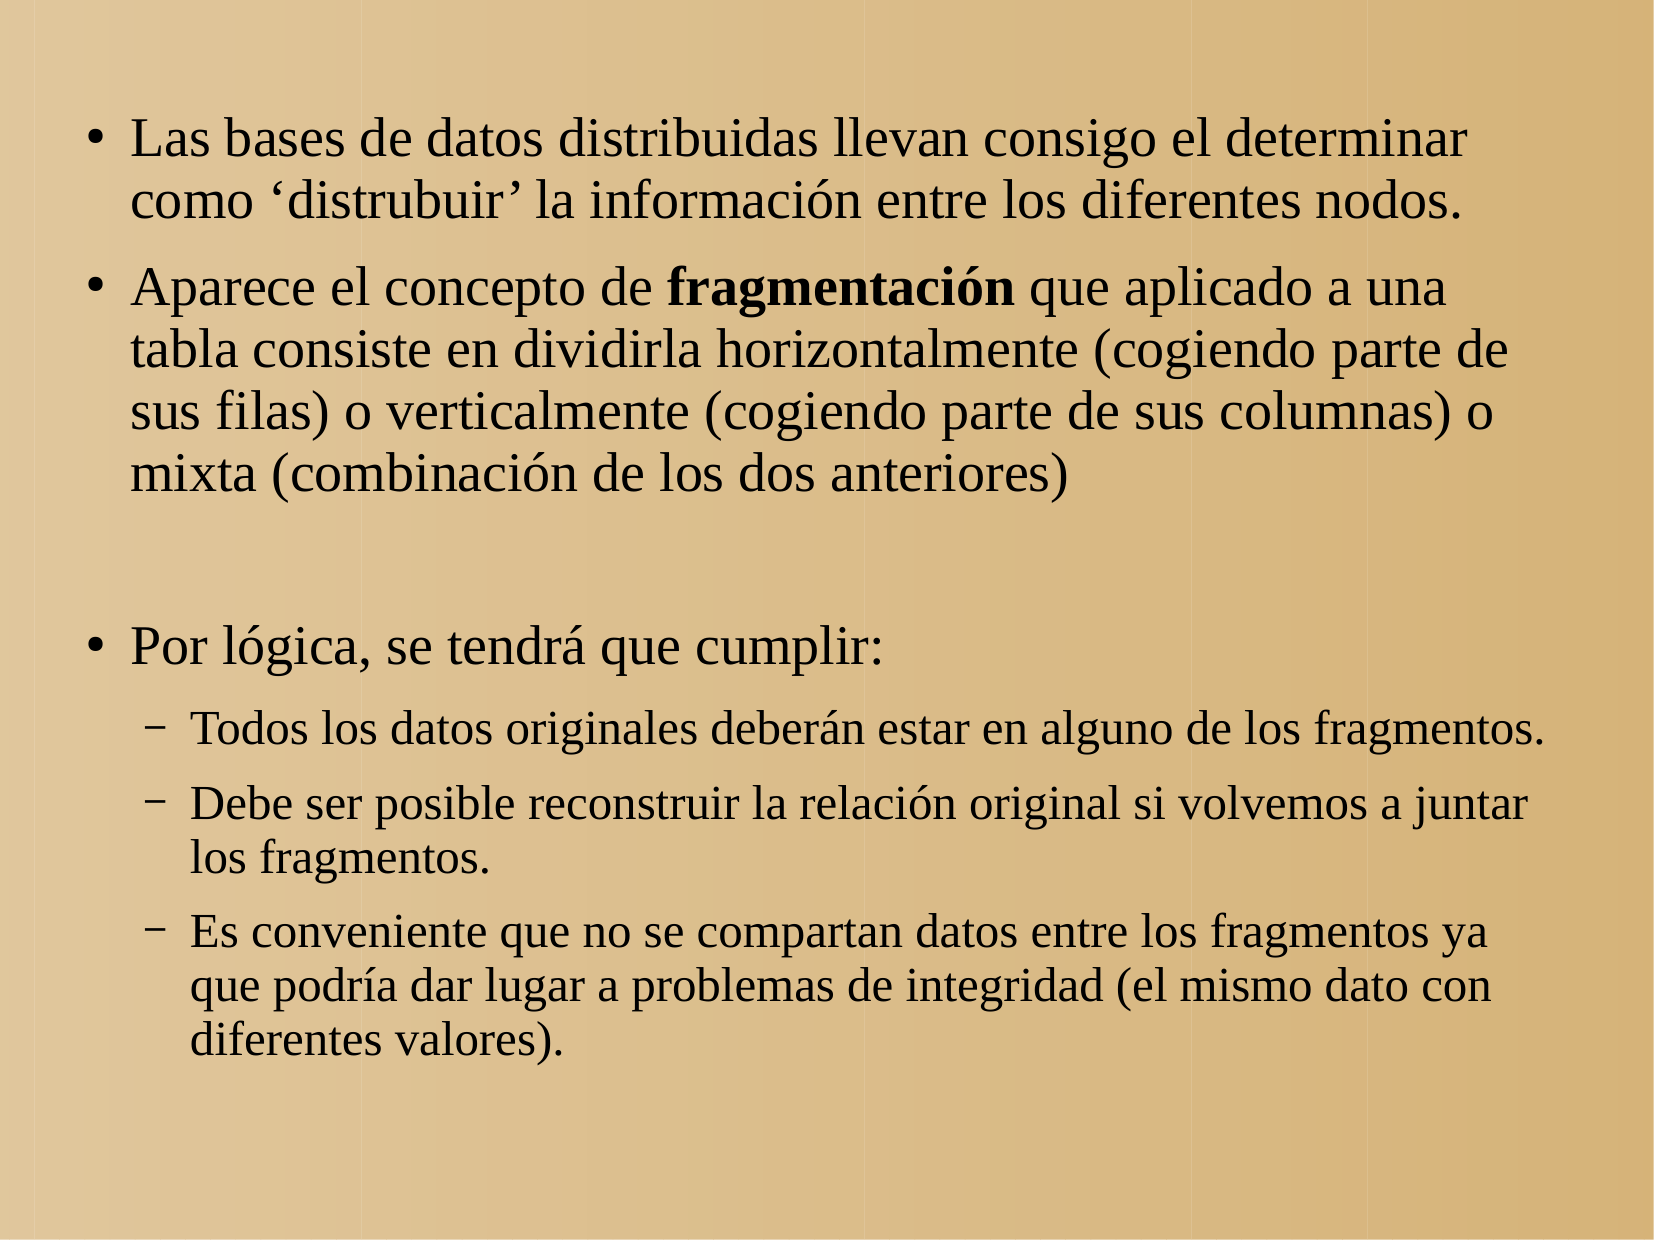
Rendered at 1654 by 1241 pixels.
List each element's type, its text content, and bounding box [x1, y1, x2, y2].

list Las bases de datos distribuidas llevan consigo el determinar como ‘distrubuir’ la información entre los diferentes nodos. Aparece el concepto de fragmentación que aplicado a una tabla consiste en dividirla horizontalmente (cogiendo parte de sus filas) o verticalmente (cogiendo parte de sus columnas) o mixta (combinación de los dos anteriores) Por lógica, se tendrá que cumplir: Todos los datos originales deberán estar en alguno de los fragmentos. Debe ser posible reconstruir la relación original si volvemos a juntar los fragmentos. Es conveniente que no se compartan datos entre los fragmentos ya que podría dar lugar a problemas de integridad (el mismo dato con diferentes valores). [70, 106, 1560, 1075]
